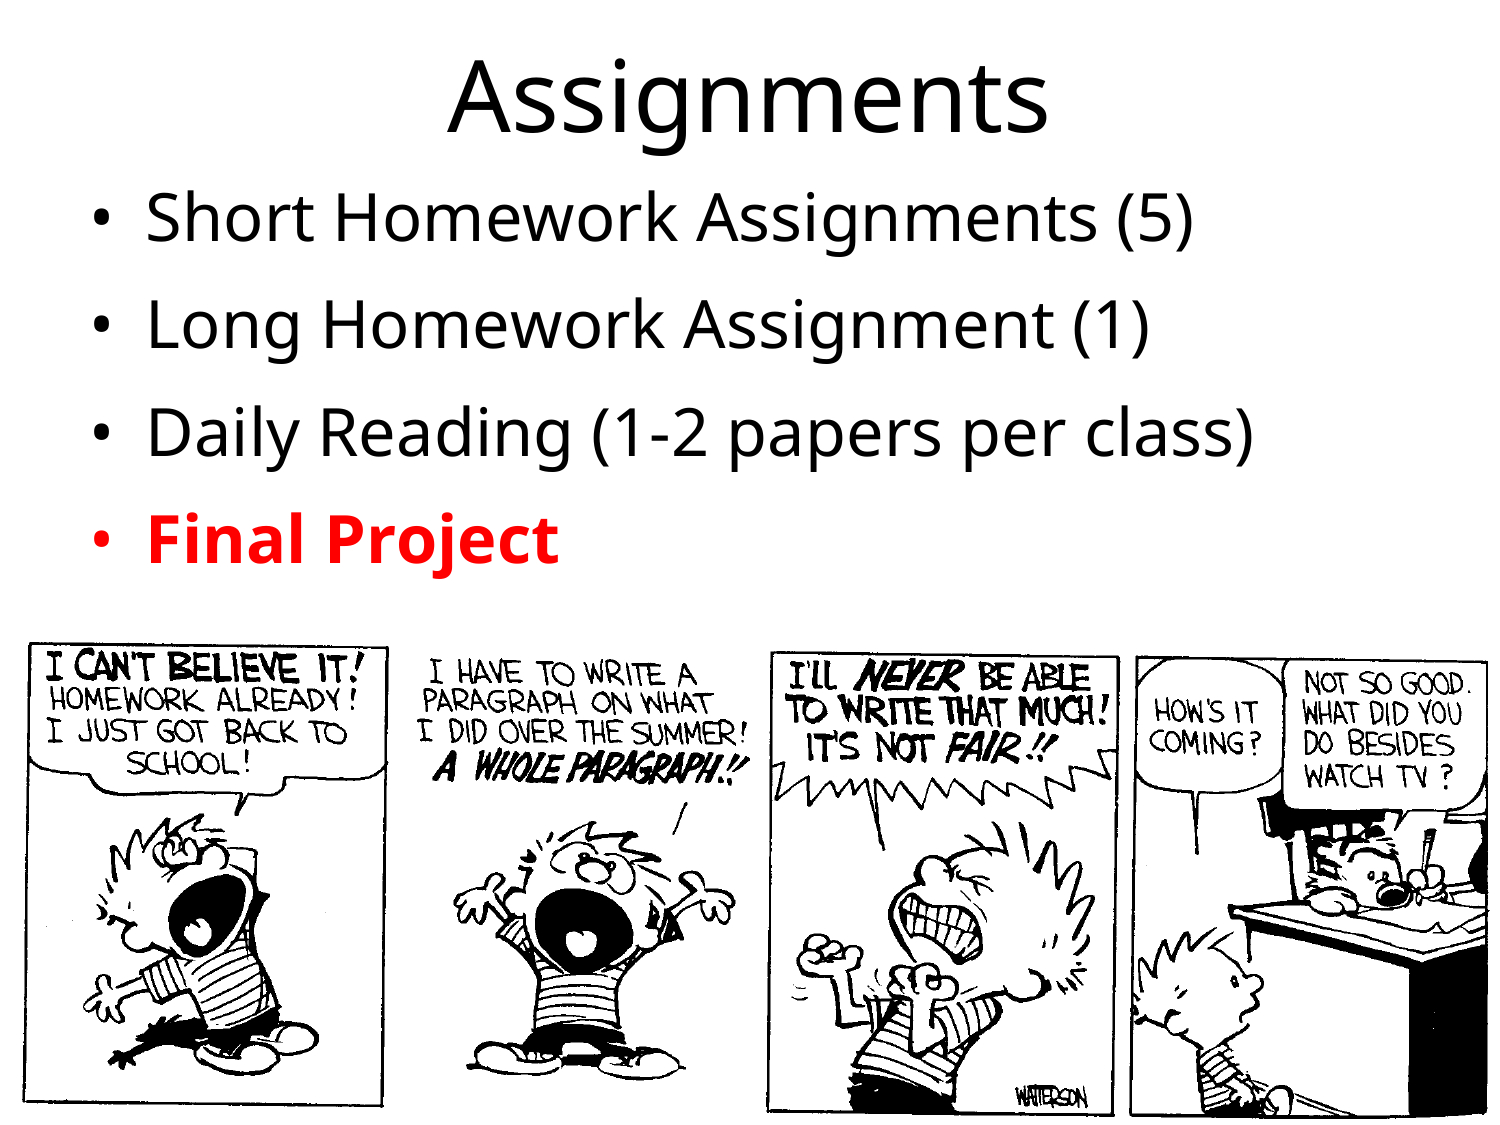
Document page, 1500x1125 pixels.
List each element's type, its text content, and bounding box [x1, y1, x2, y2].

picture [0, 633, 1500, 1125]
title Assignments [75, 0, 1426, 162]
list Short Homework Assignments (5) Long Homework Assignment (1) Daily Reading (1-2 papers per class) Final Project [74, 162, 1463, 633]
